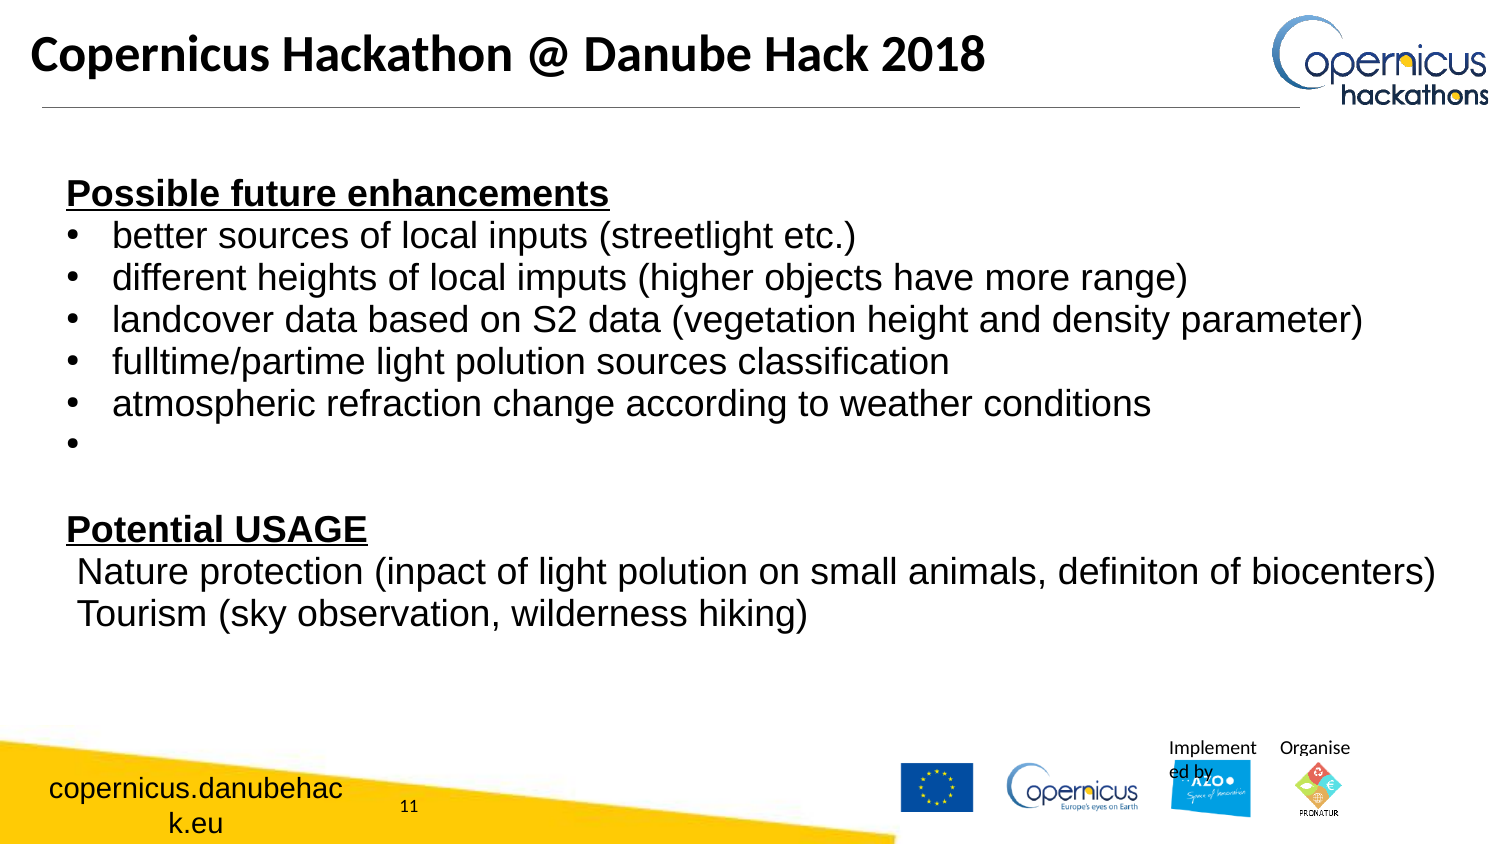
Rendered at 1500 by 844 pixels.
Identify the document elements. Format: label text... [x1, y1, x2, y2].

footer copernicus.danubehack.eu [28, 782, 365, 827]
picture [1272, 15, 1489, 105]
picture [1280, 756, 1356, 821]
title Copernicus Hackathon @ Danube Hack 2018 [15, 23, 1288, 86]
text_box Possible future enhancements better sources of local inputs (streetlight etc.) different heights of local imputs (higher objects have more range) landcover data based on S2 data (vegetation height and density parameter) fulltime/partime light polution sources classification atmospheric refraction change according to weather conditions Potential USAGE Nature protection (inpact of light polution on small animals, definiton of biocenters) Tourism (sky observation, wilderness hiking) [51, 165, 1452, 645]
picture [0, 725, 1252, 844]
slide_number <number> [384, 782, 722, 827]
